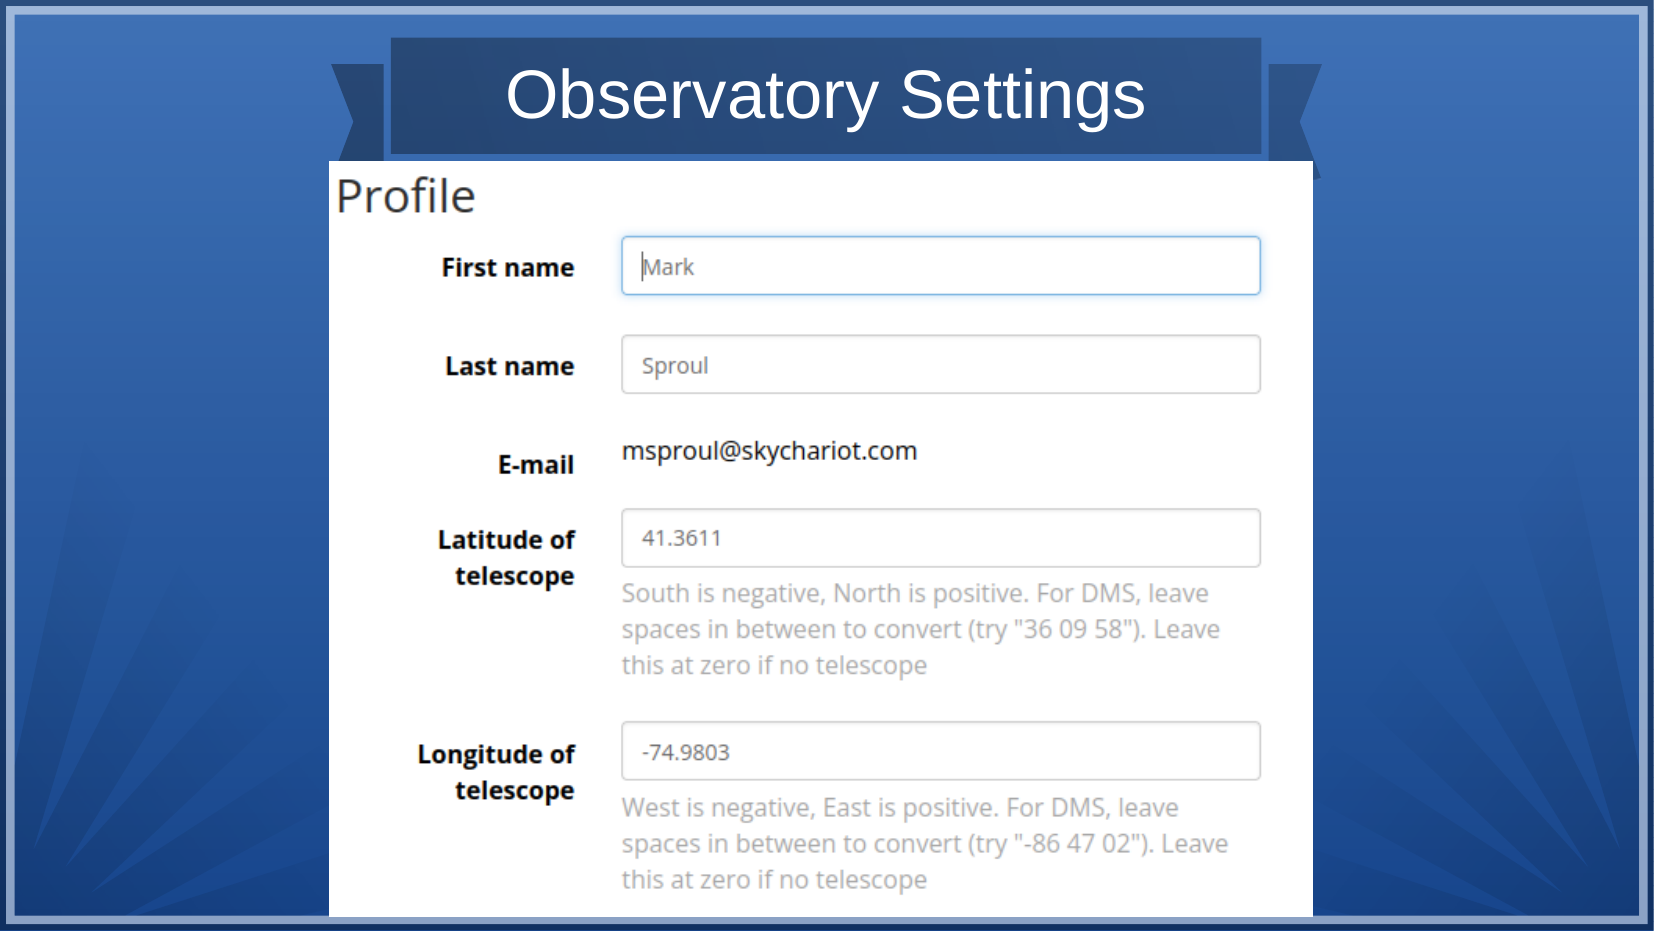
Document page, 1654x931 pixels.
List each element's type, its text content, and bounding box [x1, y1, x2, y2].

picture [329, 161, 1313, 917]
title Observatory Settings [389, 35, 1264, 154]
